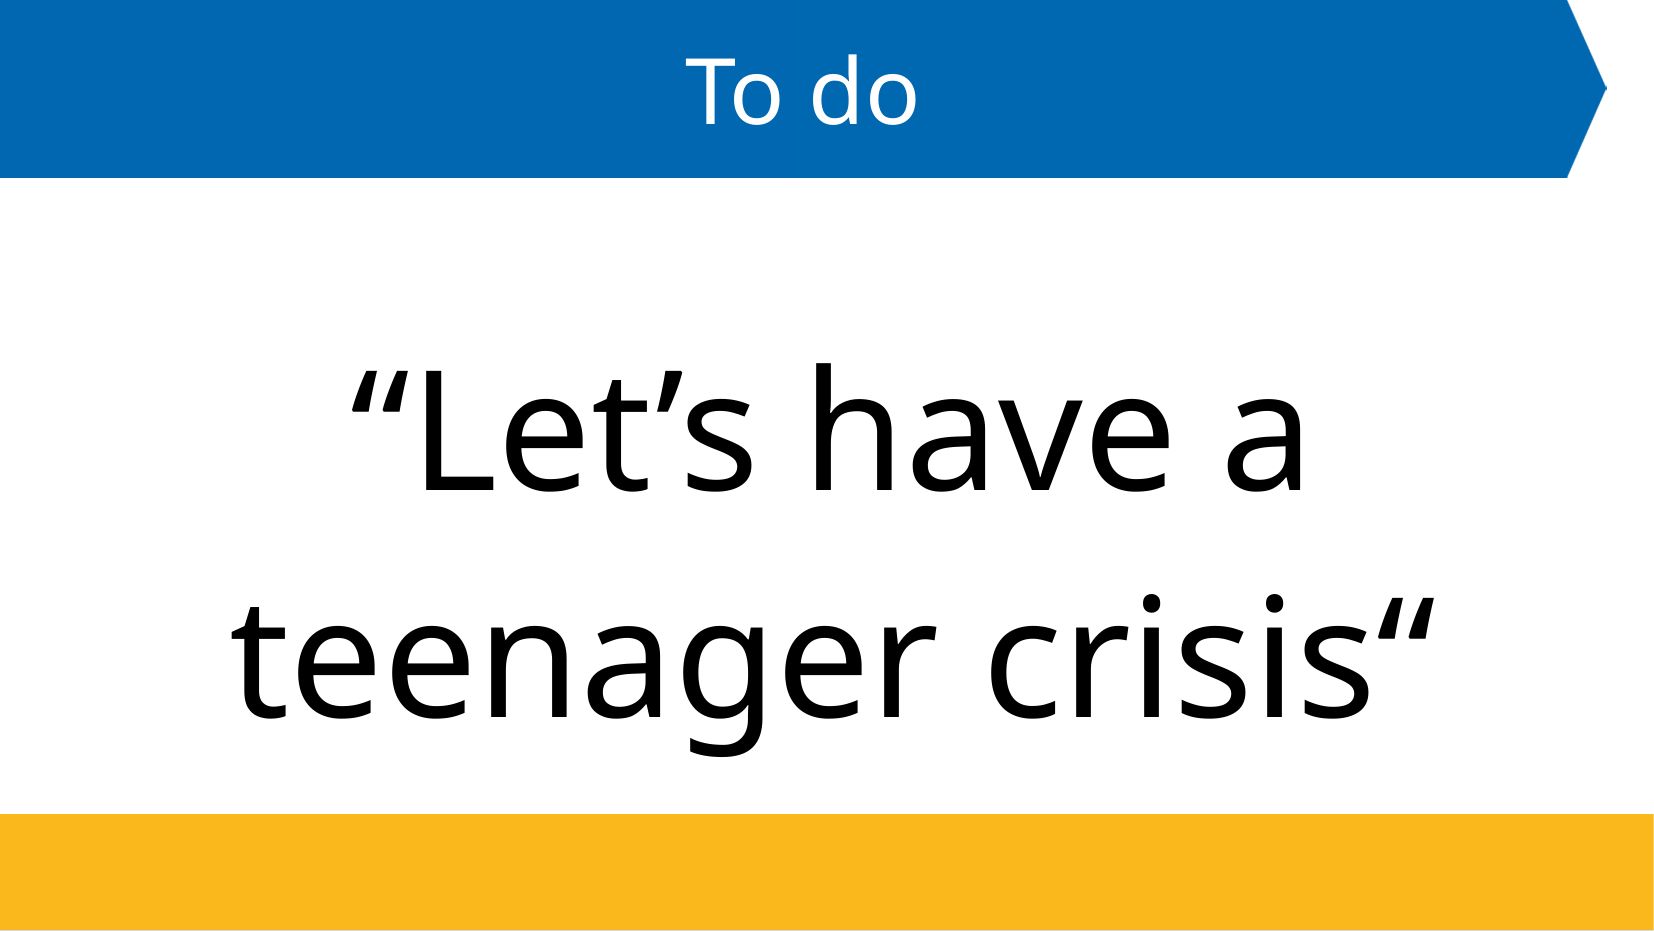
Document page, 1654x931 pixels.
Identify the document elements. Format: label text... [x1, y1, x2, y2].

picture [0, 0, 1607, 178]
title To do [59, 23, 1548, 154]
picture [0, 814, 1654, 931]
list “Let’s have a teenager crisis“ [82, 312, 1583, 768]
